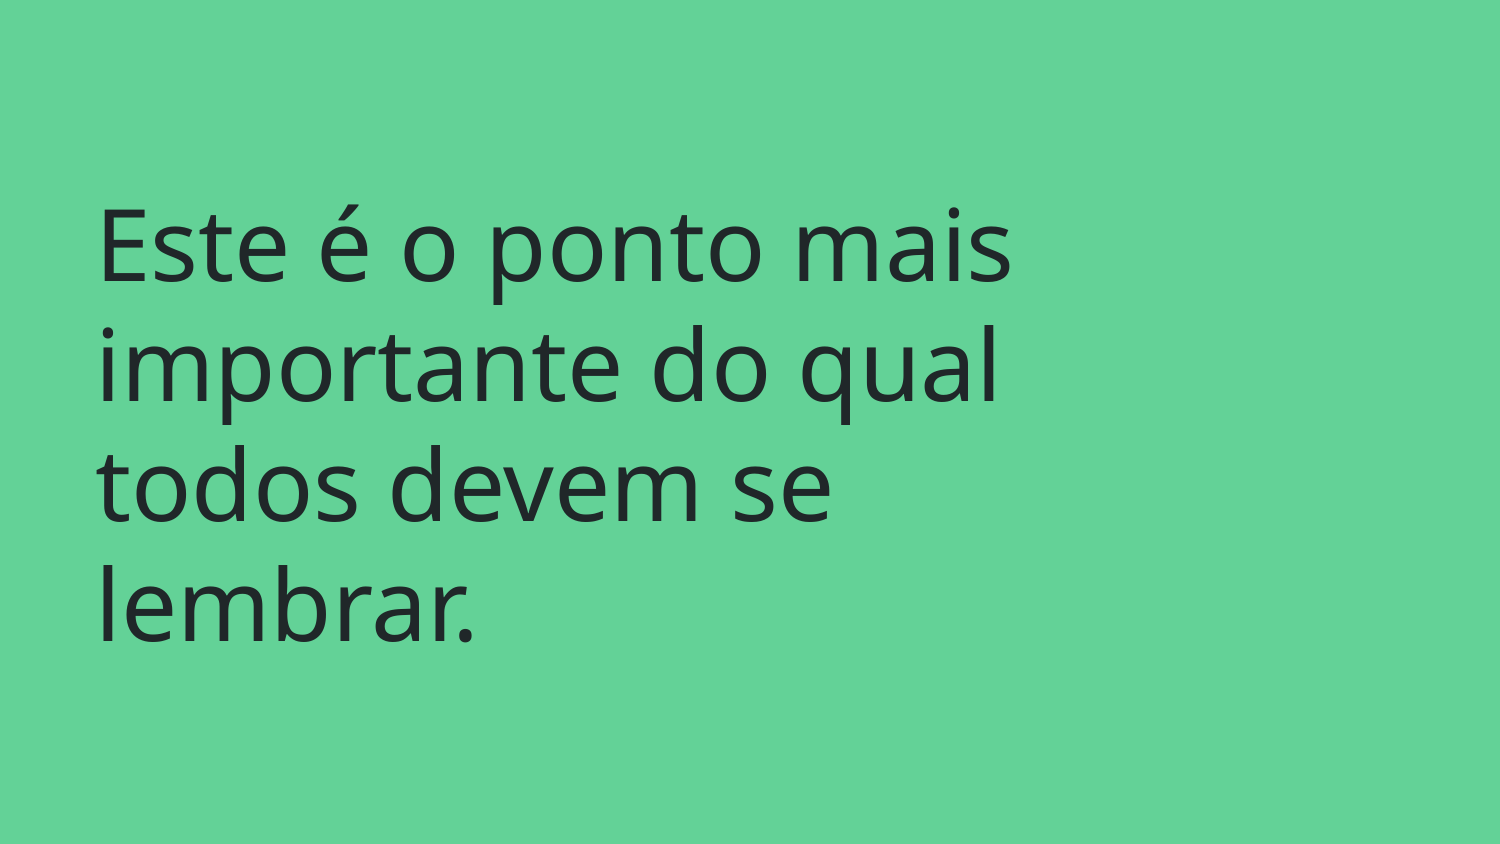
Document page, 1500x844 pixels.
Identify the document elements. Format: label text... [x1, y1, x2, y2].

title Este é o ponto mais importante do qual todos devem se lembrar. [80, 86, 1032, 758]
